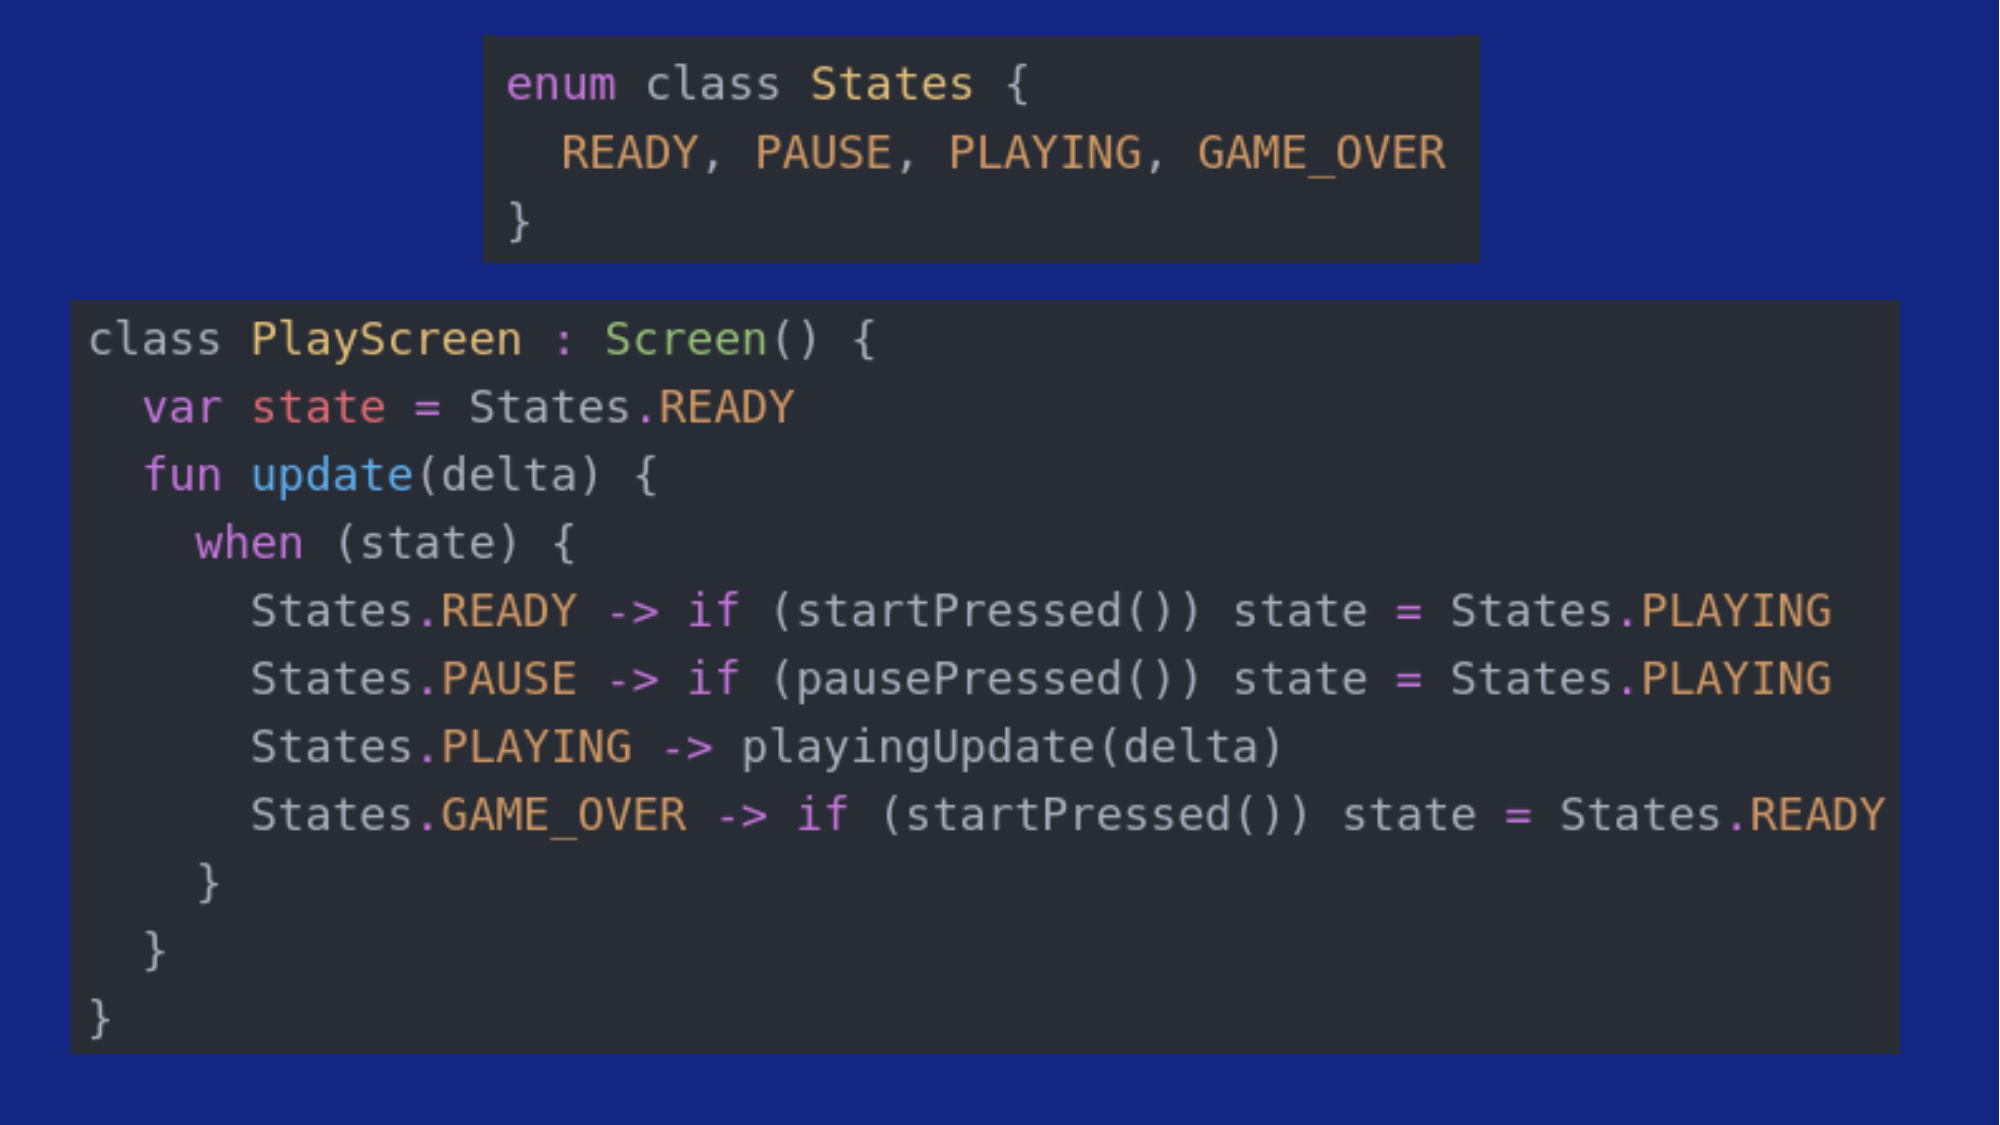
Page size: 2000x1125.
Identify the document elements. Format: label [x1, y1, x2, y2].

picture [70, 299, 1900, 1054]
picture [482, 35, 1481, 263]
